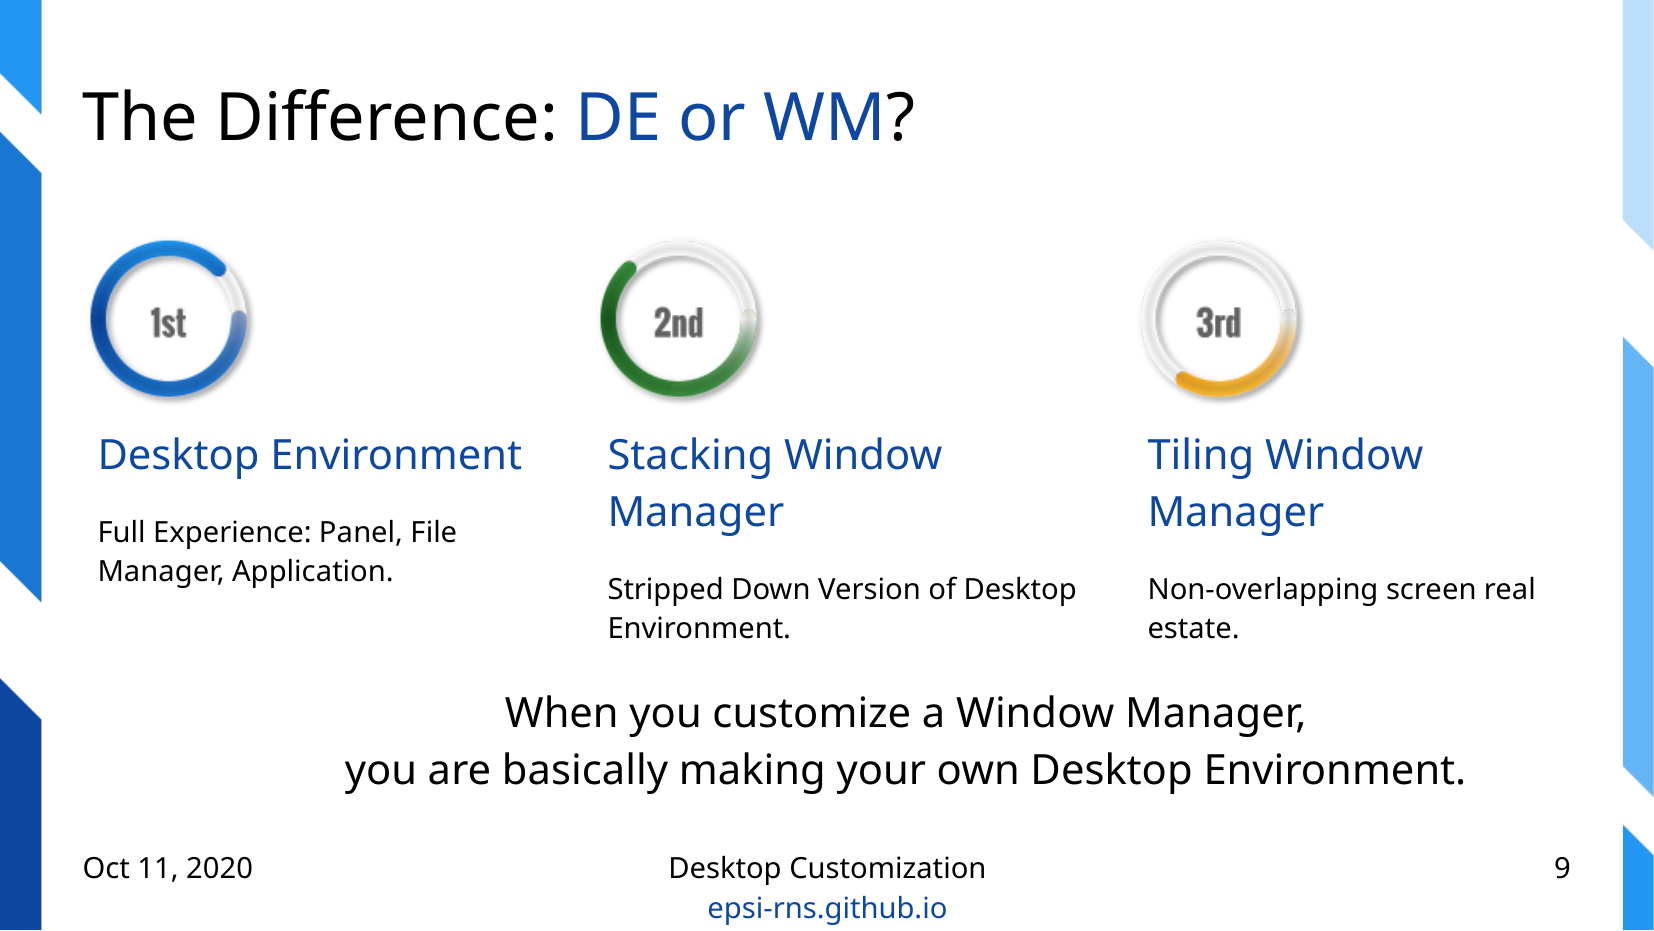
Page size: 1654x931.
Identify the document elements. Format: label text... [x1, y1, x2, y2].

picture [0, 0, 1654, 930]
title The Difference: DE or WM? [82, 37, 1571, 193]
list Tiling Window Manager Non-overlapping screen real estate. [1147, 424, 1576, 666]
list Stacking Window Manager Stripped Down Version of Desktop Environment. [607, 424, 1081, 665]
text_box When you customize a Window Manager, you are basically making your own Desktop Environment. [330, 675, 1355, 796]
list Desktop Environment Full Experience: Panel, File Manager, Application. [97, 424, 548, 666]
